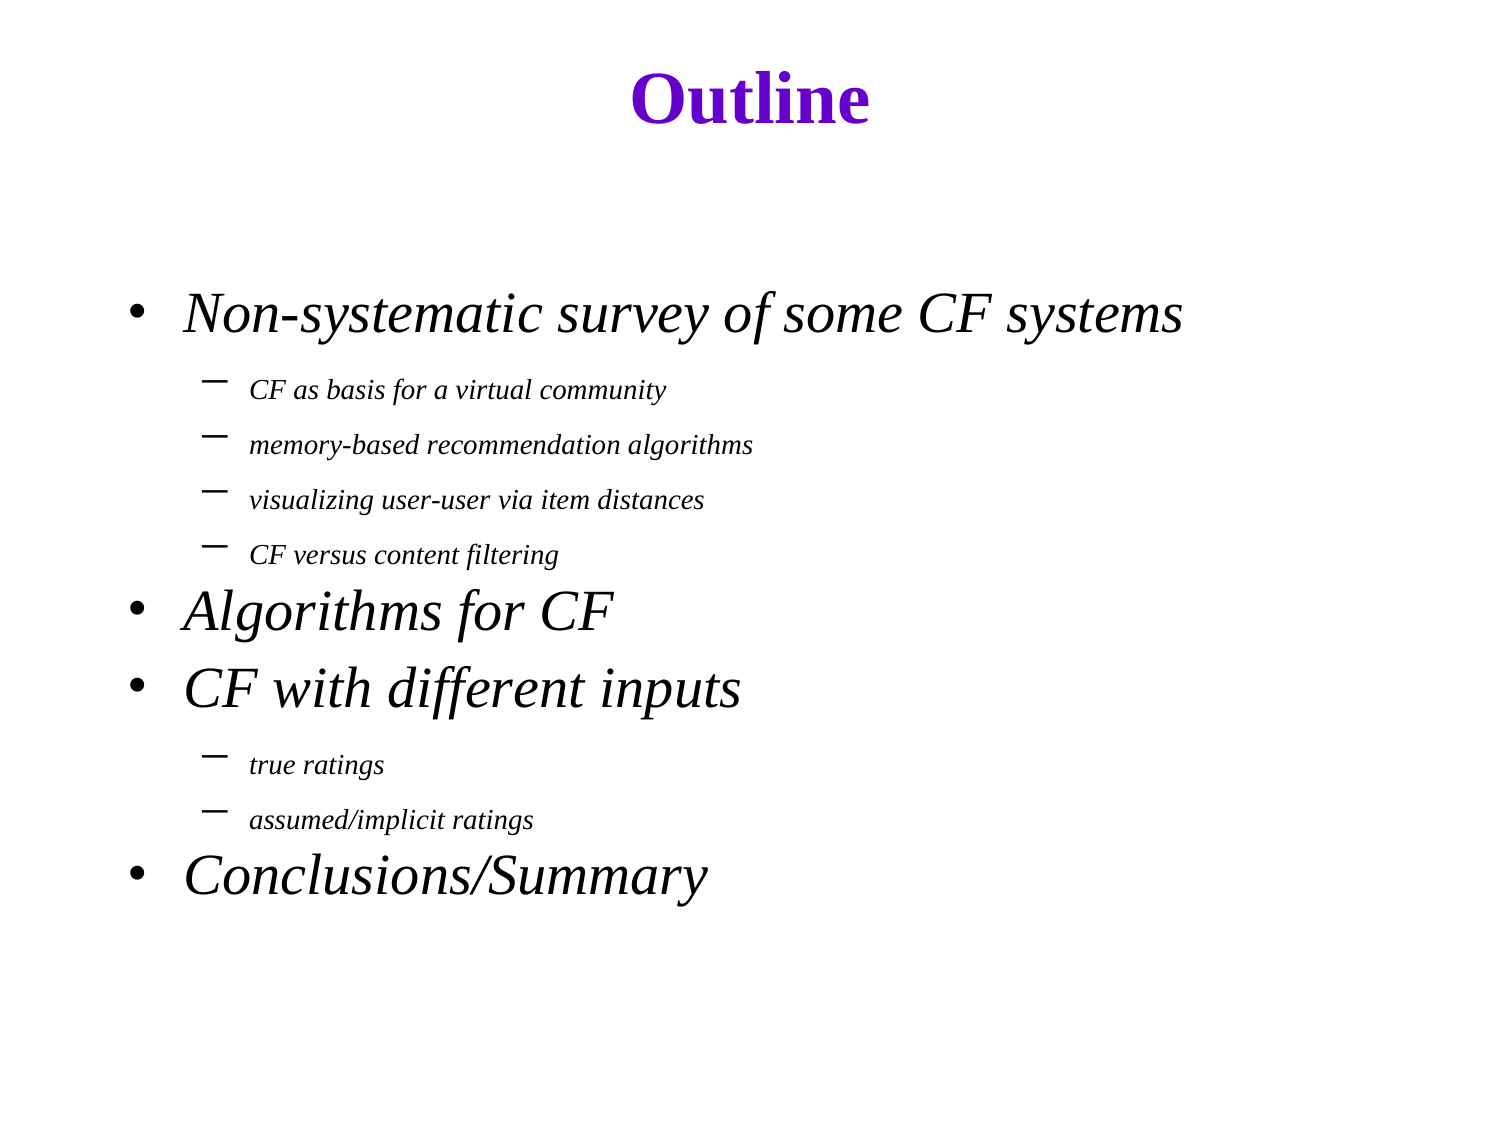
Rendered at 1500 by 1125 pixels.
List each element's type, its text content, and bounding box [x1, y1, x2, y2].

list Non-systematic survey of some CF systems CF as basis for a virtual community memory-based recommendation algorithms visualizing user-user via item distances CF versus content filtering Algorithms for CF CF with different inputs true ratings assumed/implicit ratings Conclusions/Summary [112, 275, 1388, 1000]
title Outline [112, 0, 1388, 188]
